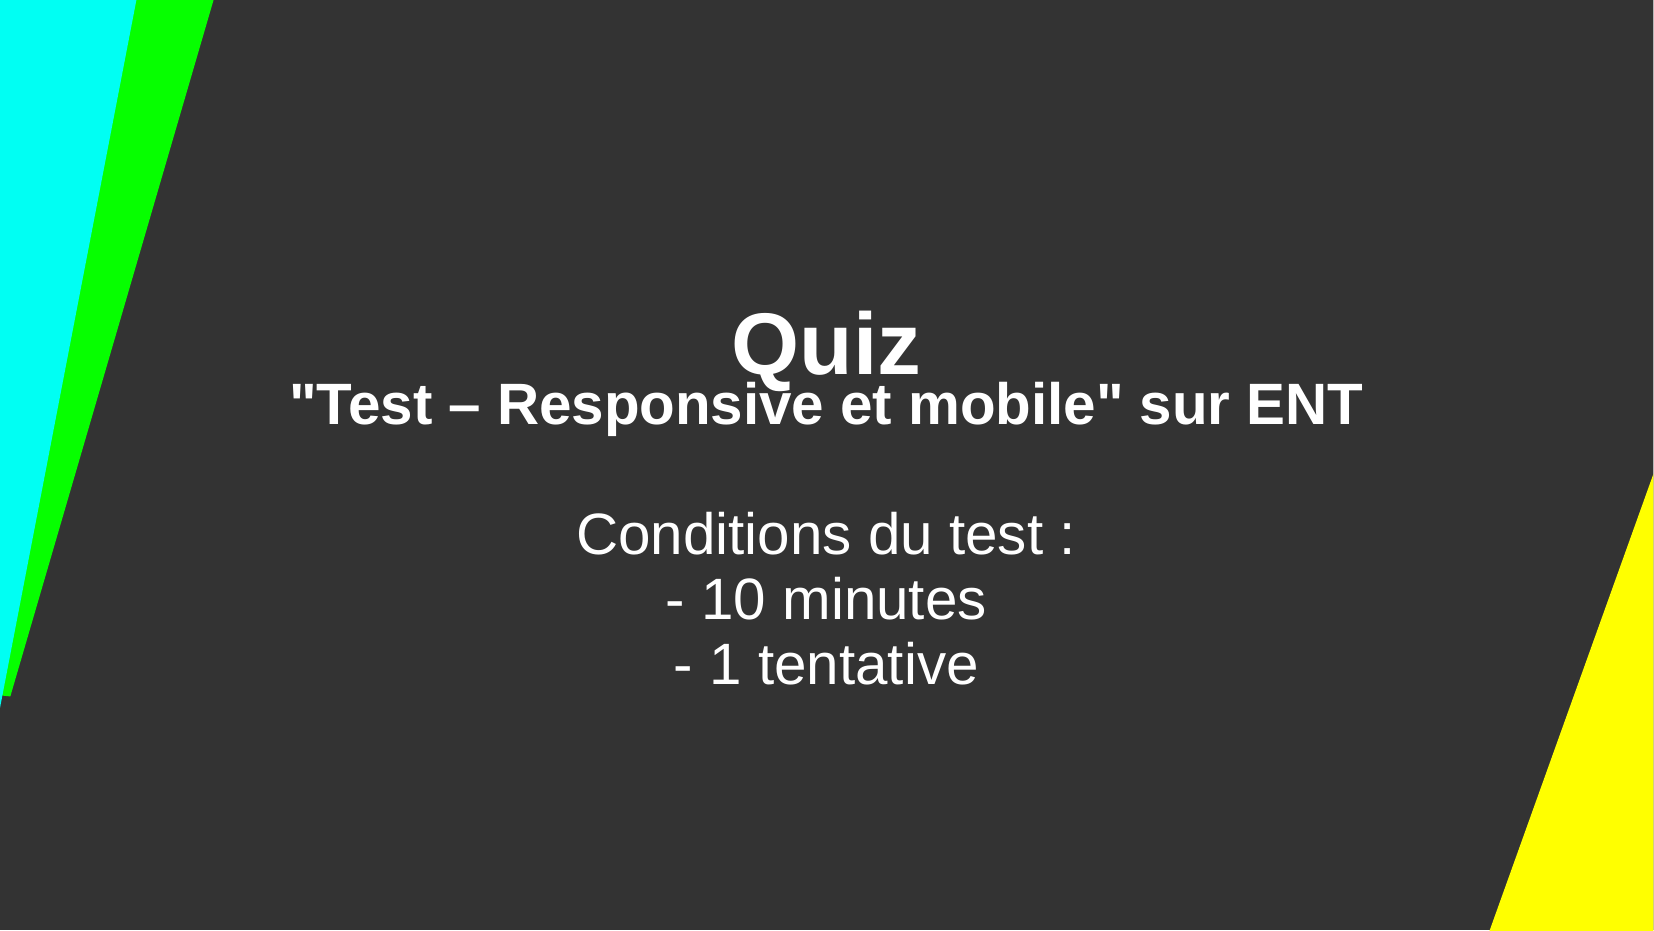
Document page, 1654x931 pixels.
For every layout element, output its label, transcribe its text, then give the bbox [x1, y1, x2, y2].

text_box [0, 0, 214, 708]
title Quiz [66, 295, 1622, 371]
title "Test – Responsive et mobile" sur ENT Conditions du test : - 10 minutes - 1 tentative [31, 371, 1622, 697]
text_box [1489, 472, 1654, 931]
